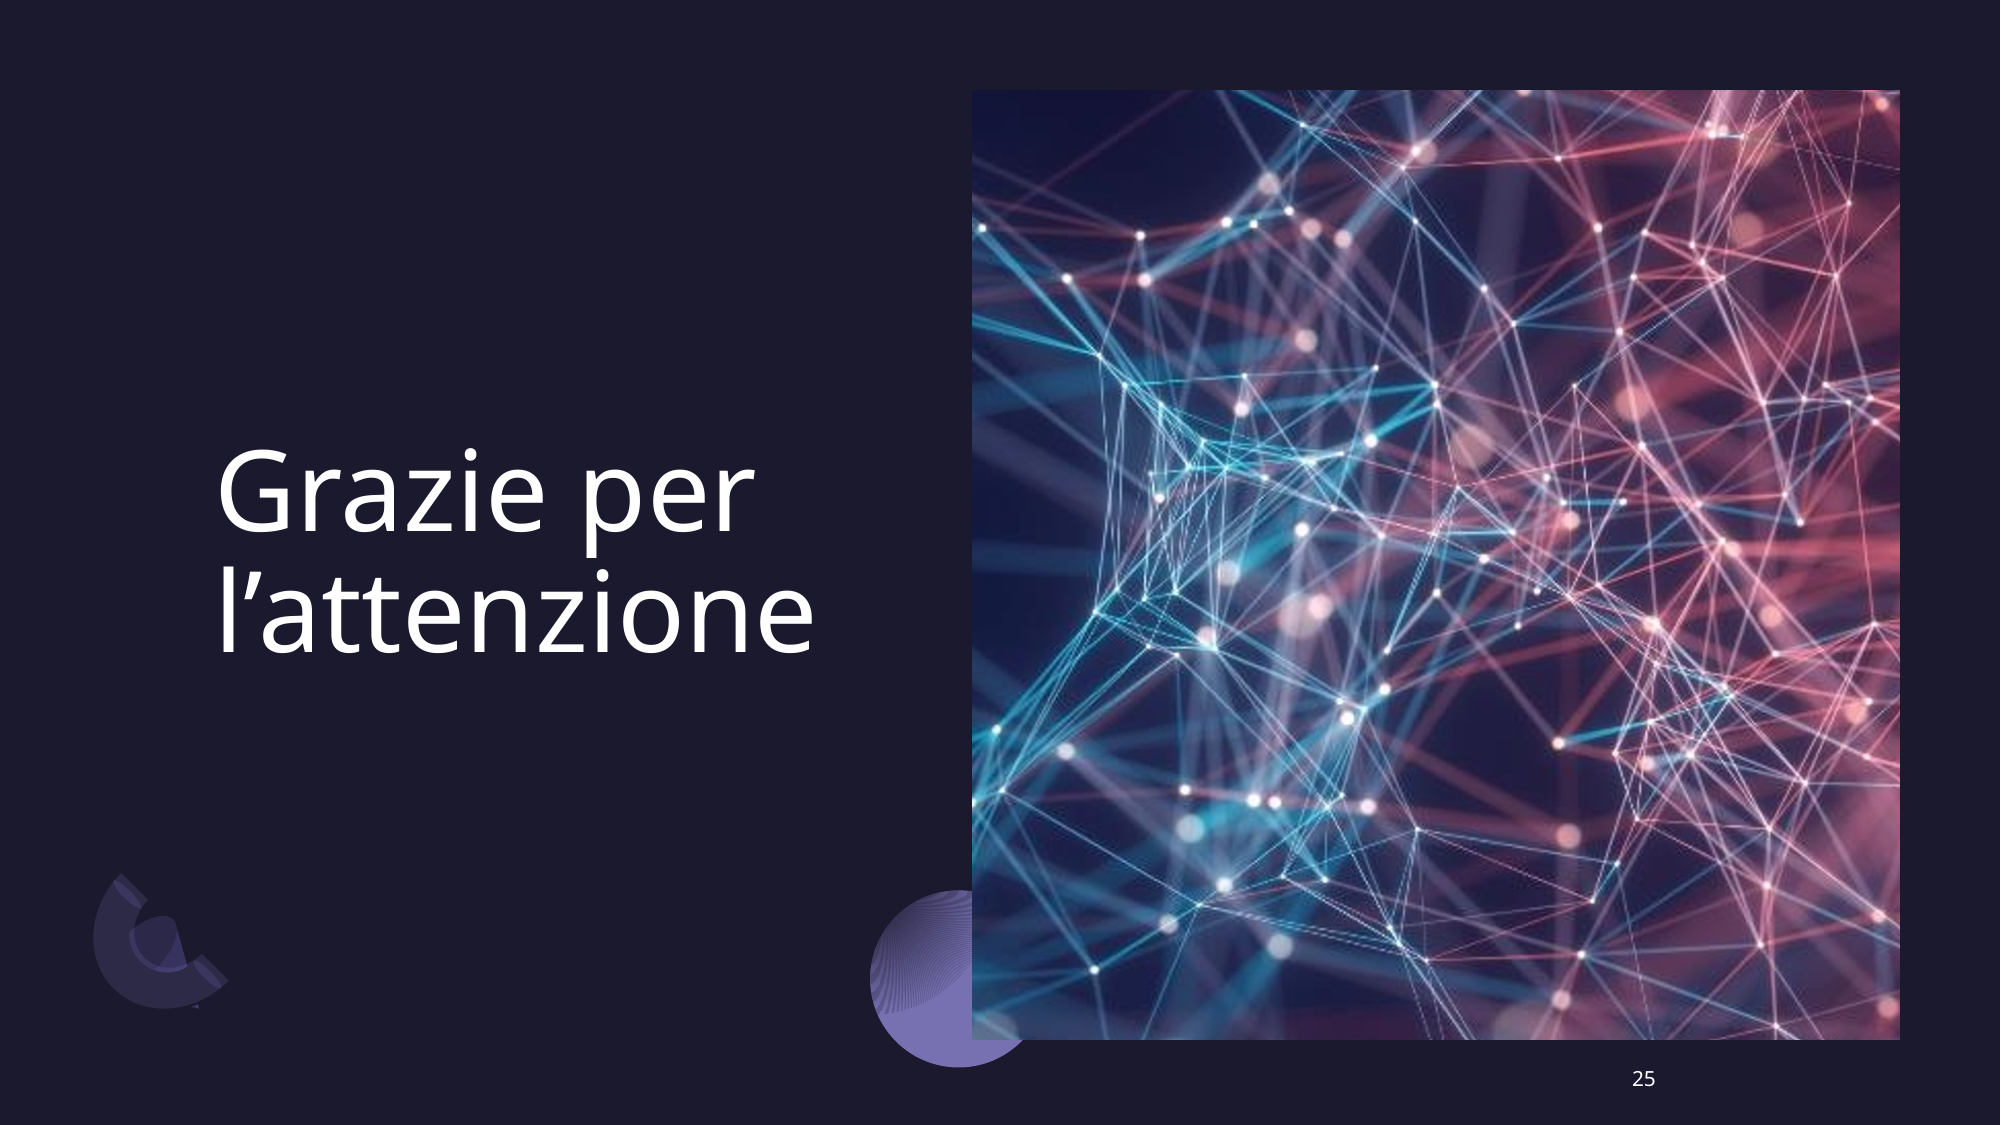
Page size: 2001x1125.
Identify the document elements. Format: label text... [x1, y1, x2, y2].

title Grazie per l’attenzione [214, 393, 841, 678]
text_box [1632, 1067, 1910, 1093]
picture [972, 90, 1900, 1040]
